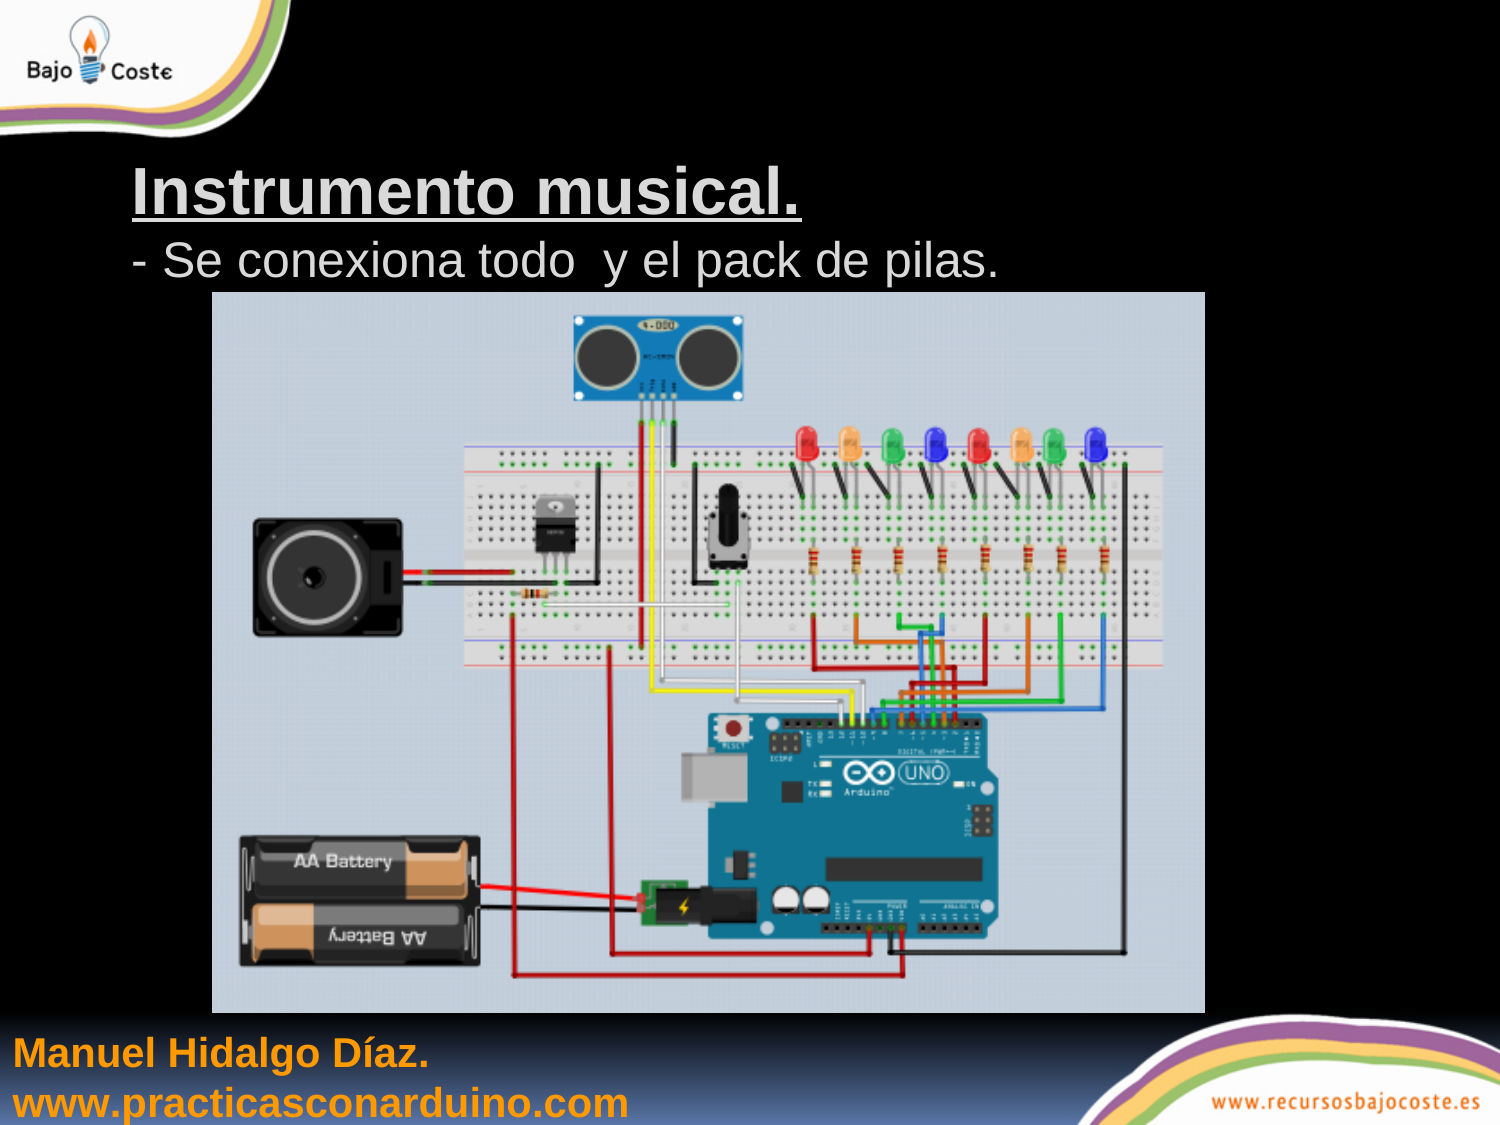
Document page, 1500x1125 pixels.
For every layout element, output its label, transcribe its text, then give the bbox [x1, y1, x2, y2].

text_box Manuel Hidalgo Díaz. www.practicasconarduino.com [0, 1017, 683, 1125]
text_box Instrumento musical. - Se conexiona todo y el pack de pilas. [117, 140, 1416, 902]
picture [0, 0, 1500, 1125]
